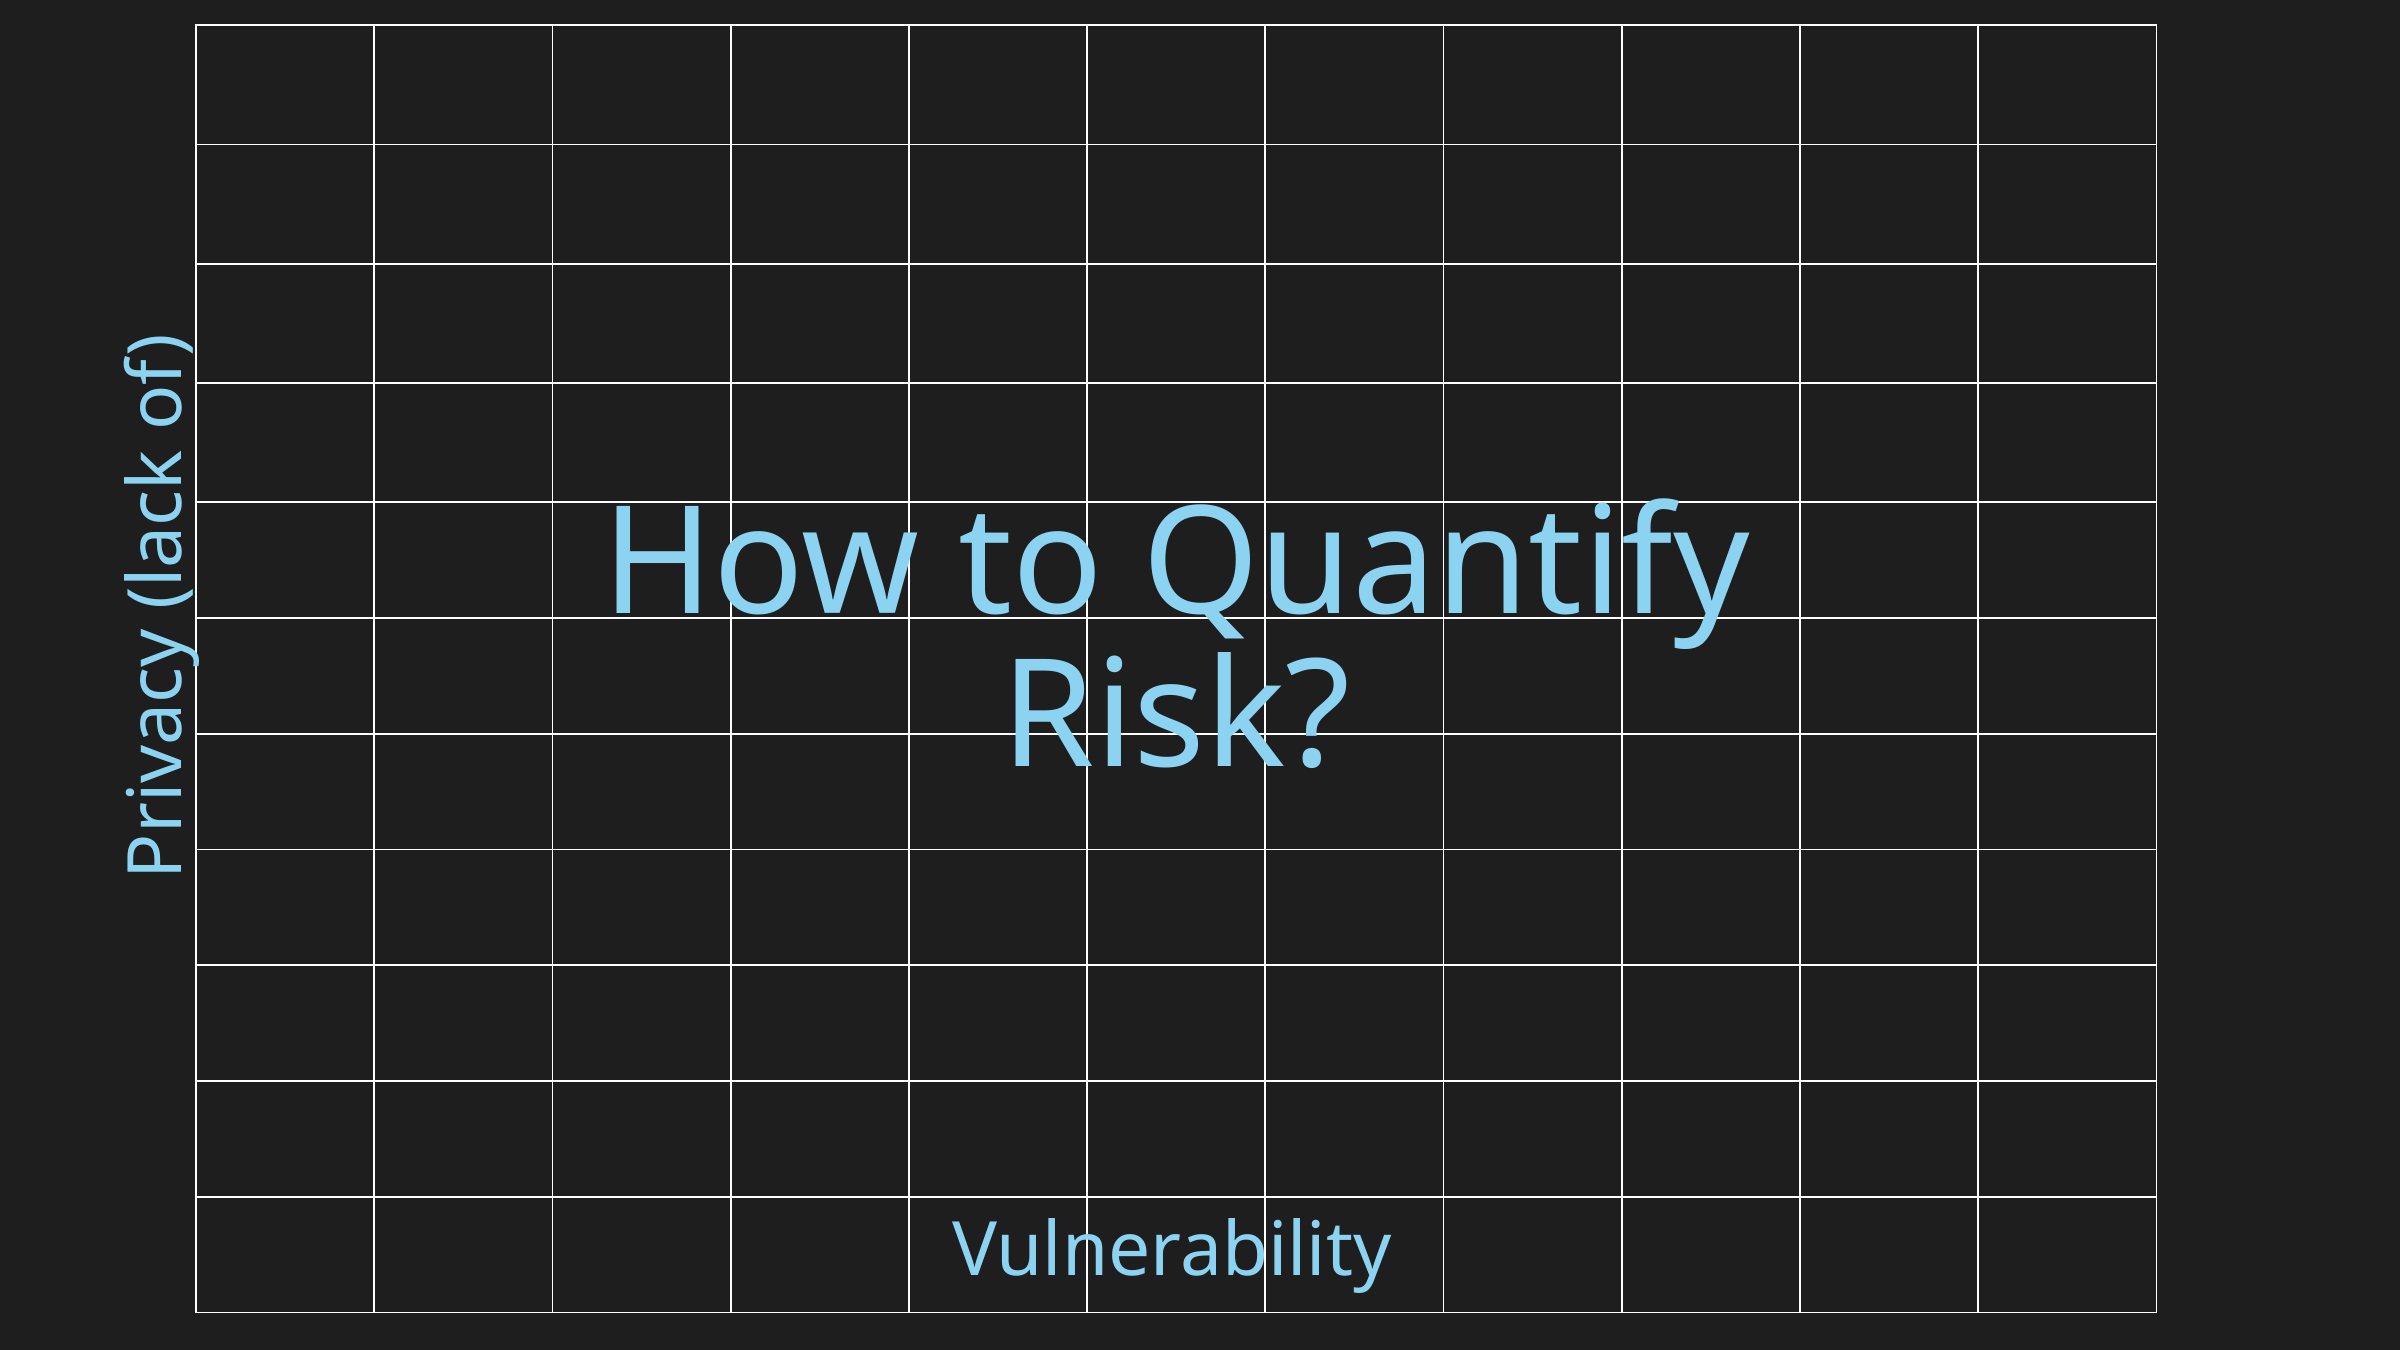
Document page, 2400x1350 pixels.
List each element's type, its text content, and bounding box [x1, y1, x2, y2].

table_cell [1623, 1198, 1799, 1312]
table_cell [197, 1198, 373, 1312]
table_cell [1444, 265, 1621, 382]
table_cell [1444, 1082, 1621, 1196]
table_cell [375, 850, 552, 964]
table_cell [1801, 1198, 1977, 1312]
table_cell [910, 384, 1086, 491]
table_cell [1623, 798, 1799, 849]
table_cell [1623, 384, 1799, 491]
table_cell [1623, 265, 1799, 382]
table_cell [1623, 145, 1799, 263]
table_cell [1979, 384, 2156, 501]
table_header [732, 26, 908, 144]
table_cell [1856, 503, 1977, 617]
table_cell [1266, 384, 1443, 491]
table_cell [1801, 735, 1977, 849]
table_cell [197, 966, 373, 1080]
table_cell [553, 1082, 730, 1196]
table_cell [553, 850, 730, 964]
table_cell [1856, 619, 1977, 733]
table_cell [1266, 1082, 1443, 1196]
table_cell [197, 265, 373, 382]
table_cell [732, 1082, 908, 1196]
table_cell [553, 966, 730, 1080]
table_cell [1444, 1198, 1621, 1312]
table_cell [1979, 503, 2156, 617]
table_header [1801, 26, 1977, 144]
table_cell [910, 850, 1086, 964]
table_cell [205, 503, 373, 617]
table_header [197, 26, 373, 144]
table_cell [553, 798, 730, 849]
table_cell [1801, 1082, 1977, 1196]
table_cell [1979, 145, 2156, 263]
table_cell [1266, 798, 1443, 849]
table_cell [205, 619, 373, 733]
table_cell [1444, 966, 1621, 1080]
table_cell [910, 966, 1086, 1080]
table_cell [1801, 966, 1977, 1080]
table_cell [1979, 265, 2156, 382]
table_cell [375, 145, 552, 263]
table_cell [1088, 384, 1264, 491]
table_header [1623, 26, 1799, 144]
table_cell [1088, 145, 1264, 263]
table_cell [1623, 850, 1799, 964]
table_cell [1623, 1082, 1799, 1196]
table_cell [1444, 798, 1621, 849]
table_cell [197, 145, 373, 263]
table_cell [1979, 1082, 2156, 1196]
table_cell [375, 966, 552, 1080]
table_cell [1979, 966, 2156, 1080]
text_box How to Quantify Risk? [497, 491, 1856, 798]
table_cell [1623, 966, 1799, 1080]
table_cell [1801, 265, 1977, 382]
table_cell [1088, 265, 1264, 382]
text_box Privacy (lack of) [113, 319, 205, 895]
table_cell [1088, 1198, 1264, 1206]
table_cell [375, 384, 552, 501]
table_header [1444, 26, 1621, 144]
table_cell [375, 619, 497, 733]
table_header [1266, 26, 1443, 144]
table_cell [1266, 1198, 1443, 1312]
table_cell [1266, 966, 1443, 1080]
table_header [910, 26, 1086, 144]
table_cell [1266, 145, 1443, 263]
table_cell [910, 265, 1086, 382]
table_cell [1444, 850, 1621, 964]
table_cell [197, 850, 373, 964]
table_cell [553, 384, 730, 491]
table_cell [1979, 1198, 2156, 1312]
table_cell [732, 966, 908, 1080]
table_cell [1979, 619, 2156, 733]
table_cell [553, 1198, 730, 1312]
table_cell [553, 265, 730, 382]
table_header [1979, 26, 2156, 144]
table_cell [910, 145, 1086, 263]
table_header [553, 26, 730, 144]
table_cell [910, 1198, 1086, 1312]
table_cell [910, 798, 1086, 849]
table_cell [1979, 850, 2156, 964]
table_cell [910, 1082, 1086, 1196]
table_cell [1088, 798, 1264, 849]
table_cell [1266, 850, 1443, 964]
table_cell [1266, 265, 1443, 382]
table_header [375, 26, 552, 144]
table_cell [553, 145, 730, 263]
table_cell [1801, 145, 1977, 263]
table_header [1088, 26, 1264, 144]
table_cell [375, 735, 552, 849]
table_cell [732, 798, 908, 849]
table_cell [732, 384, 908, 491]
table_cell [732, 850, 908, 964]
table_cell [1801, 850, 1977, 964]
table_cell [732, 265, 908, 382]
table_cell [1979, 735, 2156, 849]
table_cell [1088, 1082, 1264, 1196]
table_cell [375, 265, 552, 382]
table_cell [1801, 384, 1977, 501]
table_cell [732, 1198, 908, 1312]
table_cell [375, 503, 497, 617]
table_cell [1444, 145, 1621, 263]
text_box Vulnerability [937, 1206, 1407, 1298]
table_cell [375, 1082, 552, 1196]
table_cell [205, 384, 373, 501]
table_cell [732, 145, 908, 263]
table_cell [1088, 1298, 1264, 1312]
table_cell [1088, 966, 1264, 1080]
table_cell [197, 1082, 373, 1196]
table_cell [1444, 384, 1621, 491]
table_cell [205, 735, 373, 849]
table_cell [1088, 850, 1264, 964]
table_cell [375, 1198, 552, 1312]
